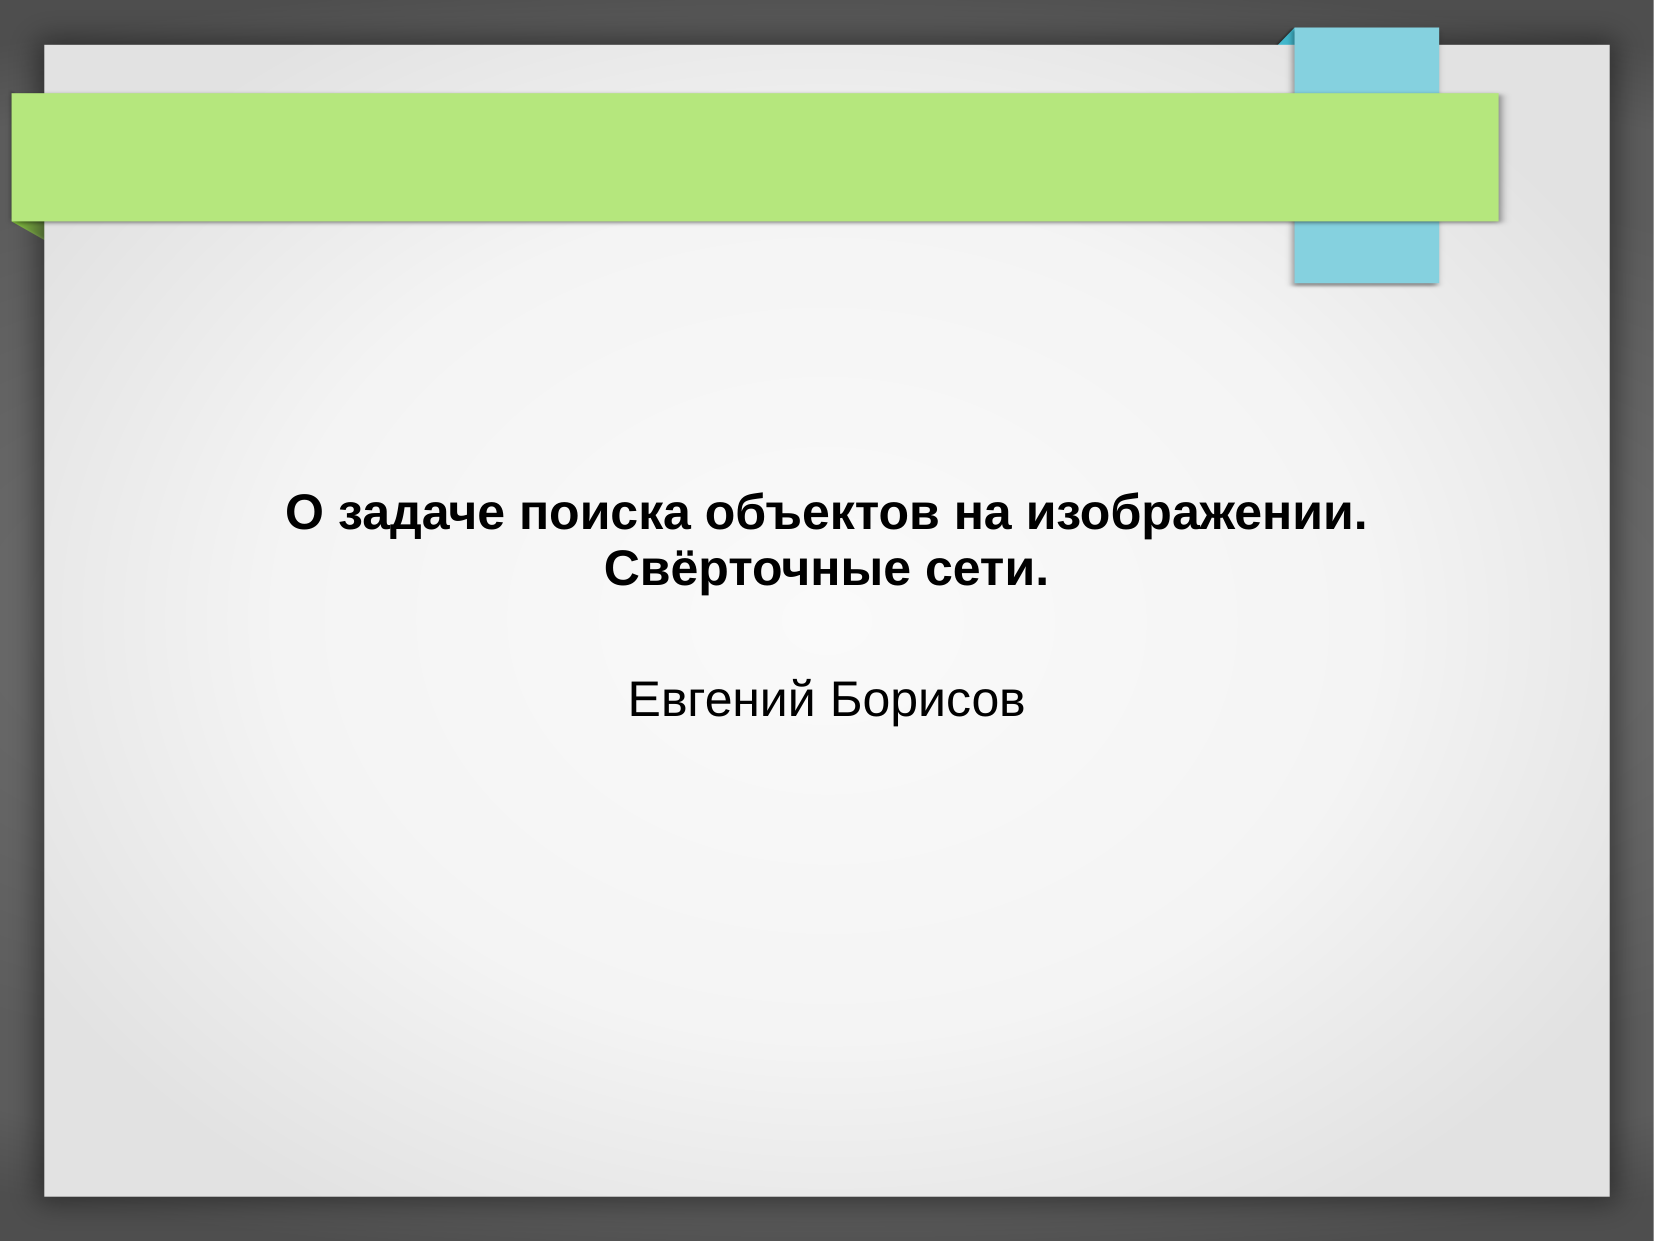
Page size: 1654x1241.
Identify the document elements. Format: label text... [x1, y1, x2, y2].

subtitle О задаче поиска объектов на изображении. Свёрточные сети. Евгений Борисов [82, 290, 1571, 1010]
picture [0, 0, 1654, 1241]
